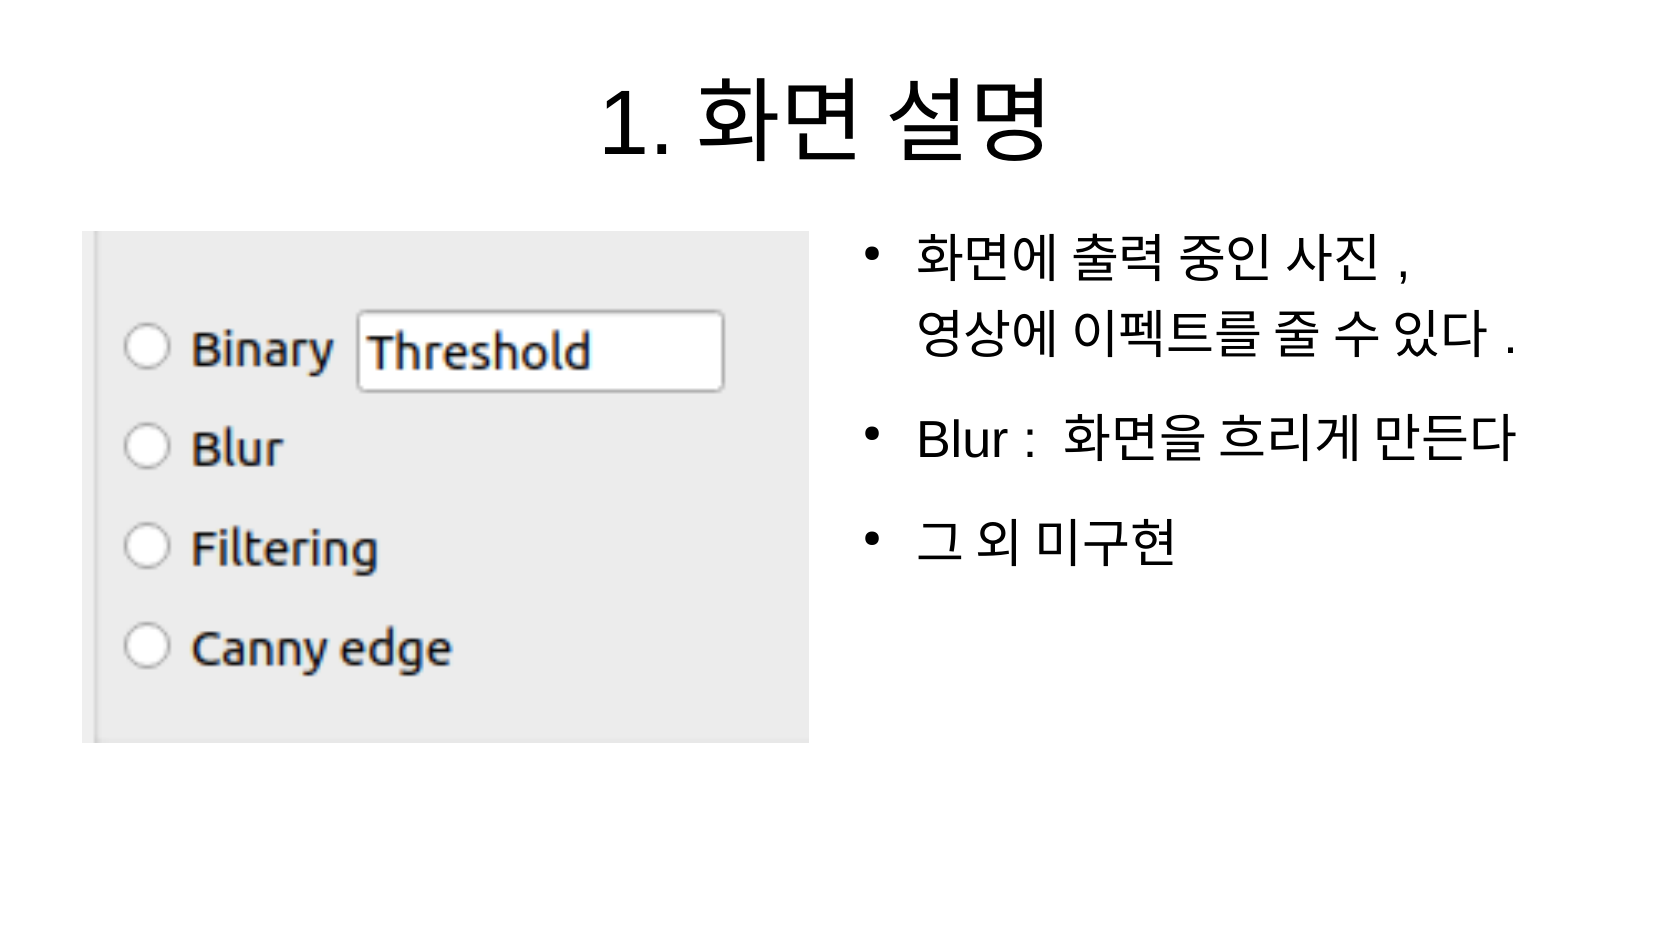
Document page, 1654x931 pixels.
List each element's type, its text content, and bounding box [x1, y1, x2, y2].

list 화면에 출력 중인 사진, 영상에 이펙트를 줄 수 있다. Blur : 화면을 흐리게 만든다 그 외 미구현 [845, 217, 1572, 758]
picture [82, 231, 809, 743]
title 1.화면 설명 [82, 37, 1571, 193]
